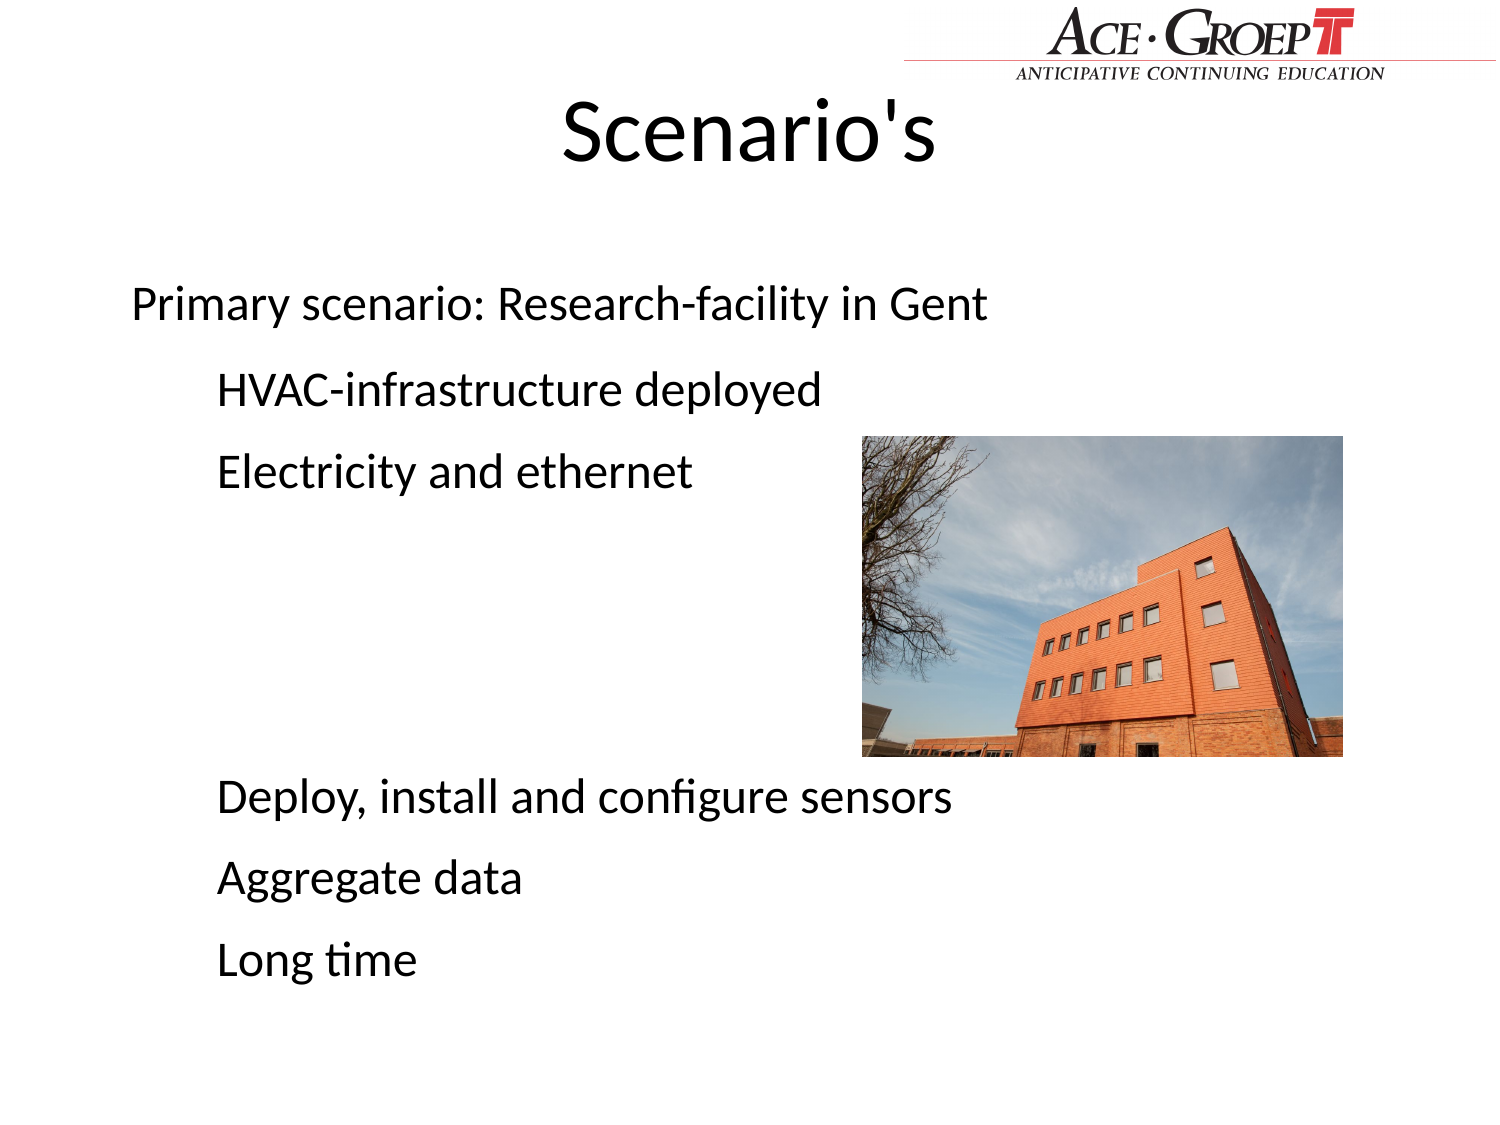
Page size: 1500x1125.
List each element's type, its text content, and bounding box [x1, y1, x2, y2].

list Primary scenario: Research-facility in Gent HVAC-infrastructure deployed Electricity and ethernet Deploy, install and configure sensors Aggregate data Long time [60, 262, 1411, 1006]
picture [904, 7, 1496, 80]
title Scenario's [75, 45, 1425, 233]
picture [862, 436, 1343, 757]
